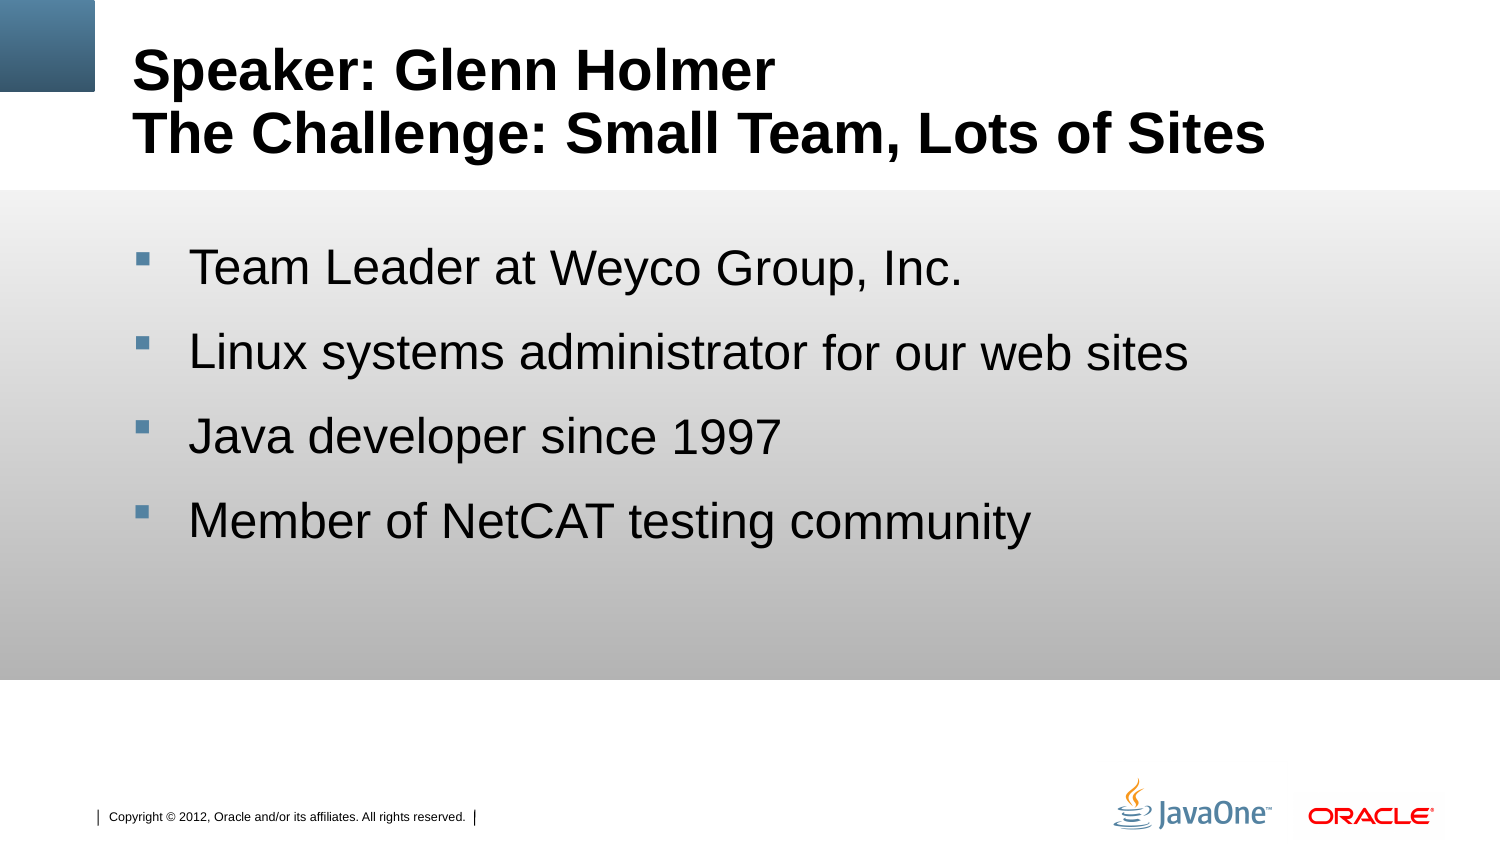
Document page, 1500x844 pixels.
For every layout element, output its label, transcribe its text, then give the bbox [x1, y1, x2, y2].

list Team Leader at Weyco Group, Inc. Linux systems administrator for our web sites Java developer since 1997 Member of NetCAT testing community [131, 222, 1408, 654]
title Speaker: Glenn Holmer The Challenge: Small Team, Lots of Sites [132, 40, 1407, 166]
picture [1097, 761, 1288, 844]
picture [1293, 792, 1445, 840]
